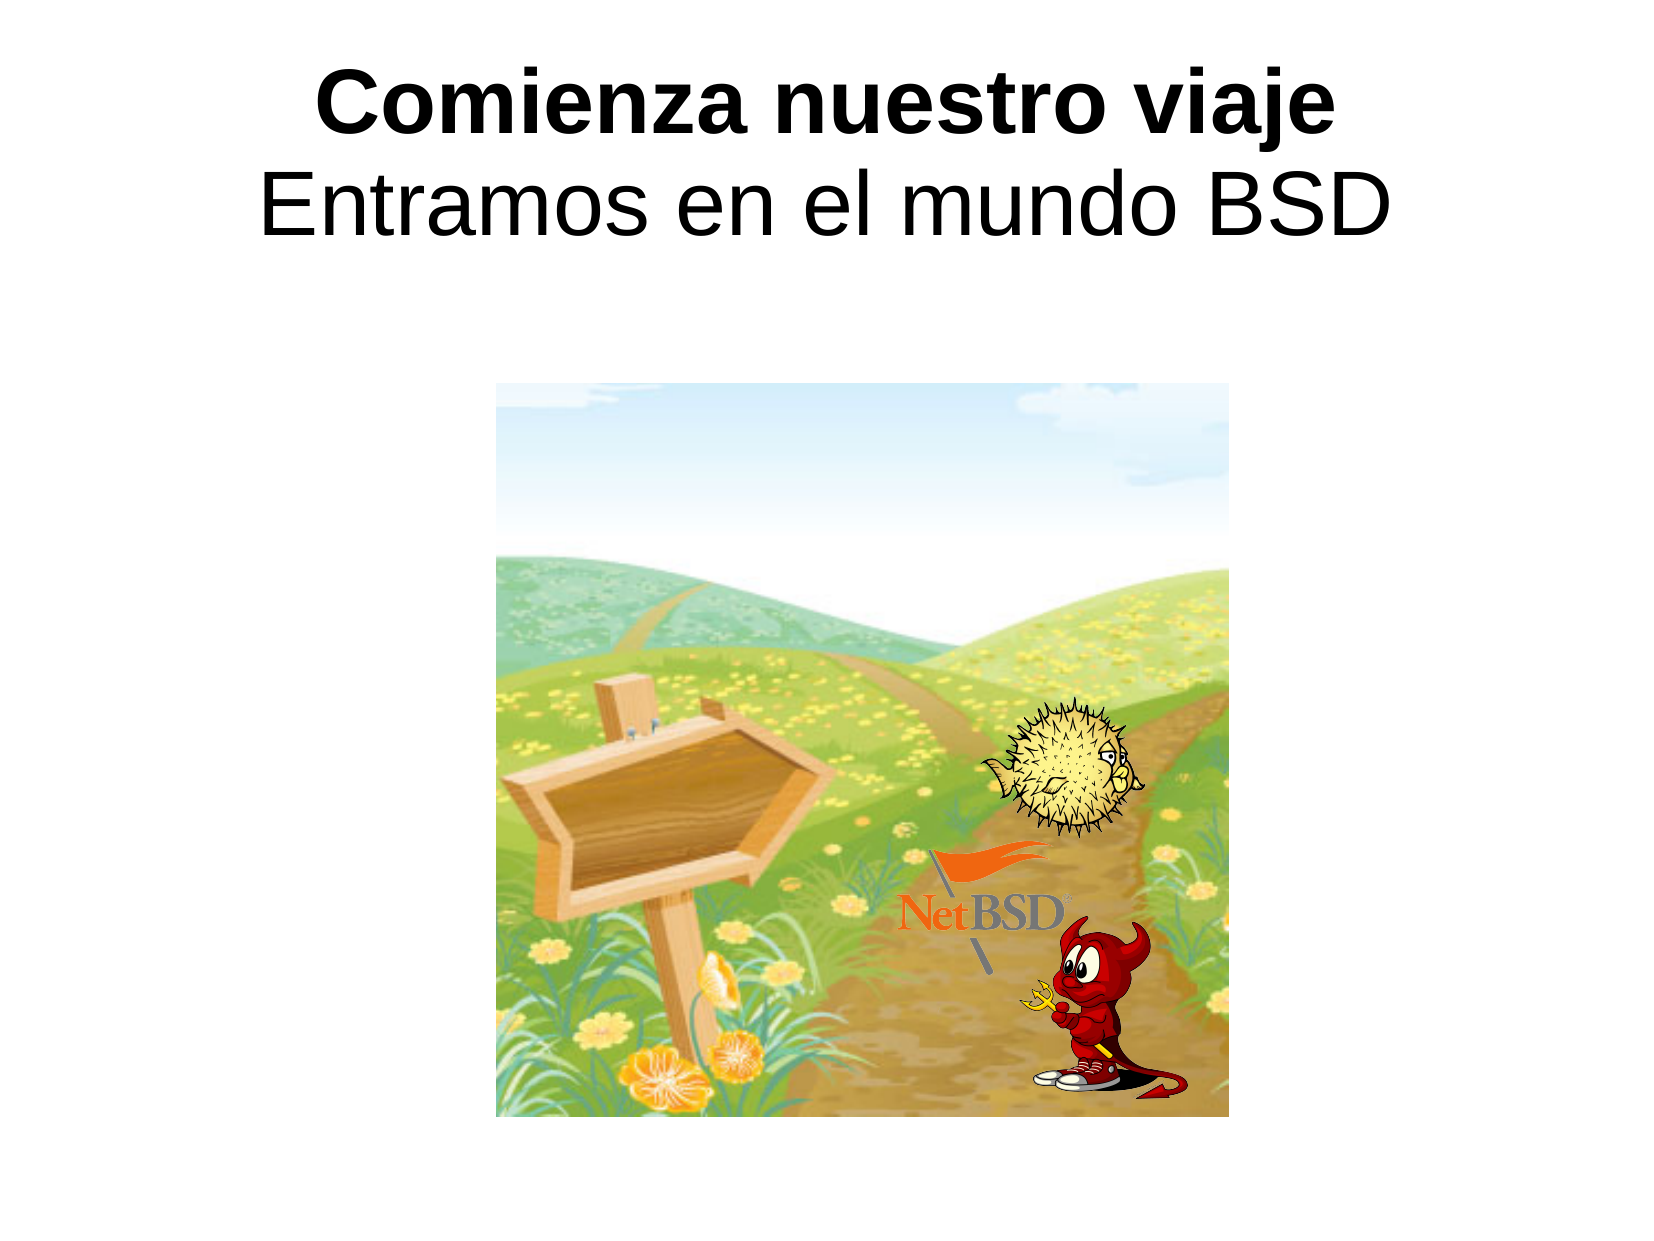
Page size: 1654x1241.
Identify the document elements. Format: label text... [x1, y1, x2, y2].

picture [496, 383, 1229, 1117]
title Comienza nuestro viaje Entramos en el mundo BSD [82, 49, 1571, 257]
